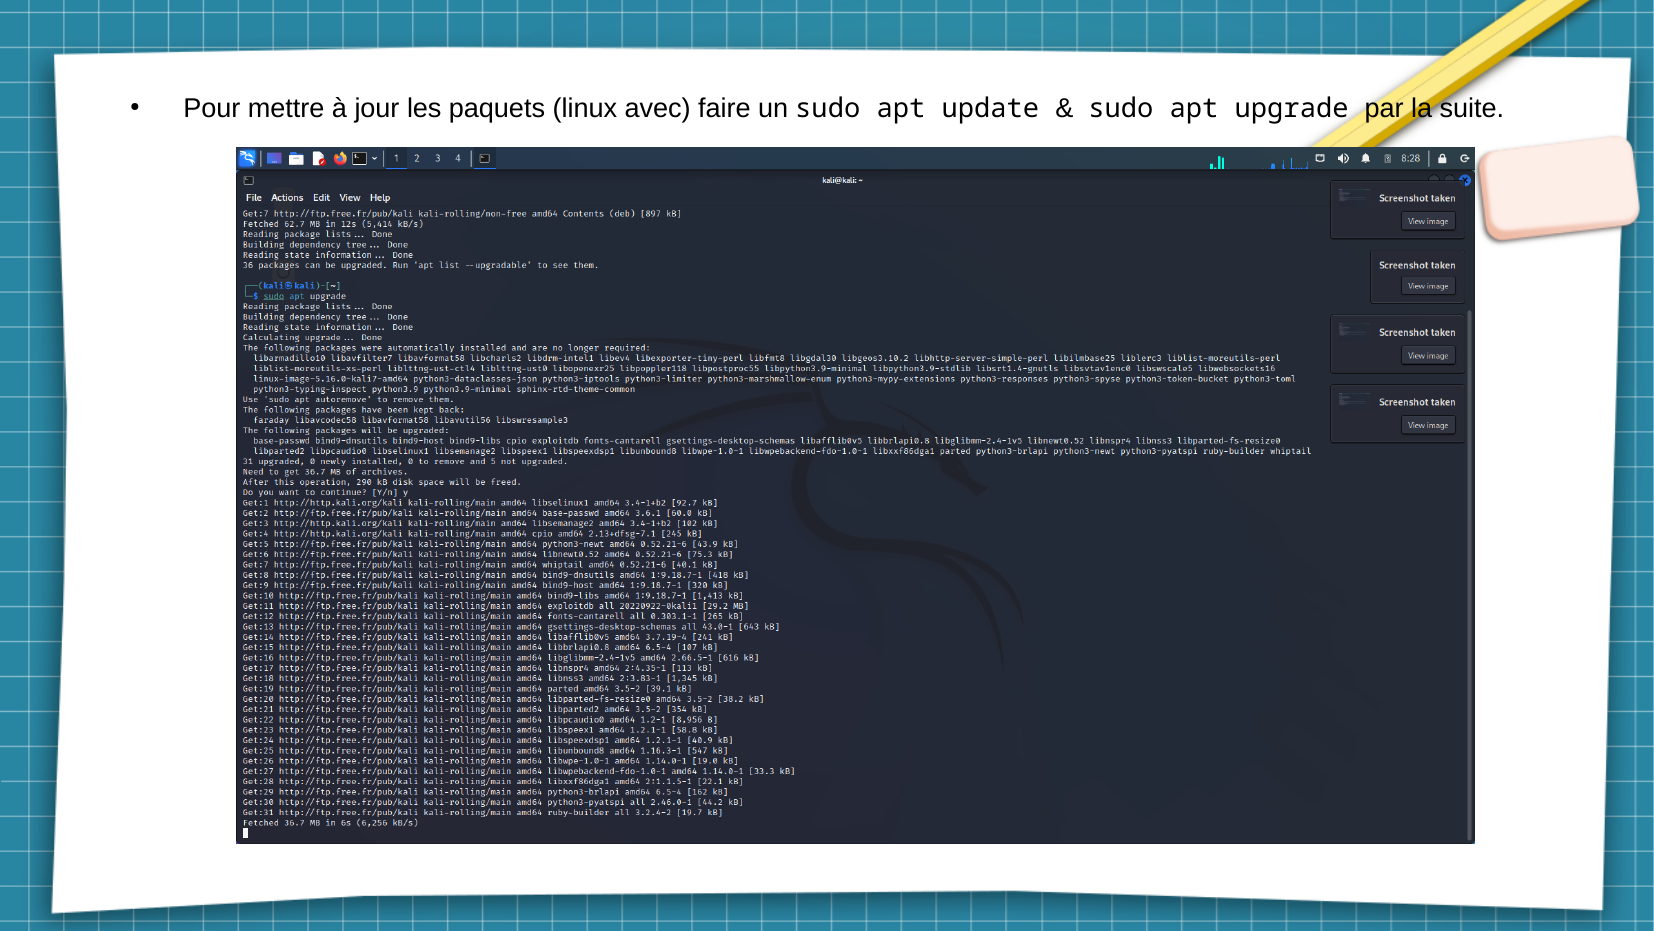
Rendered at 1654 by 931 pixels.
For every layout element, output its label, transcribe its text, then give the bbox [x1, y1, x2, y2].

title Pour mettre à jour les paquets (linux avec) faire un sudo apt update & sudo apt upgrade par la suite. [59, 66, 1565, 148]
picture [0, 0, 1654, 931]
